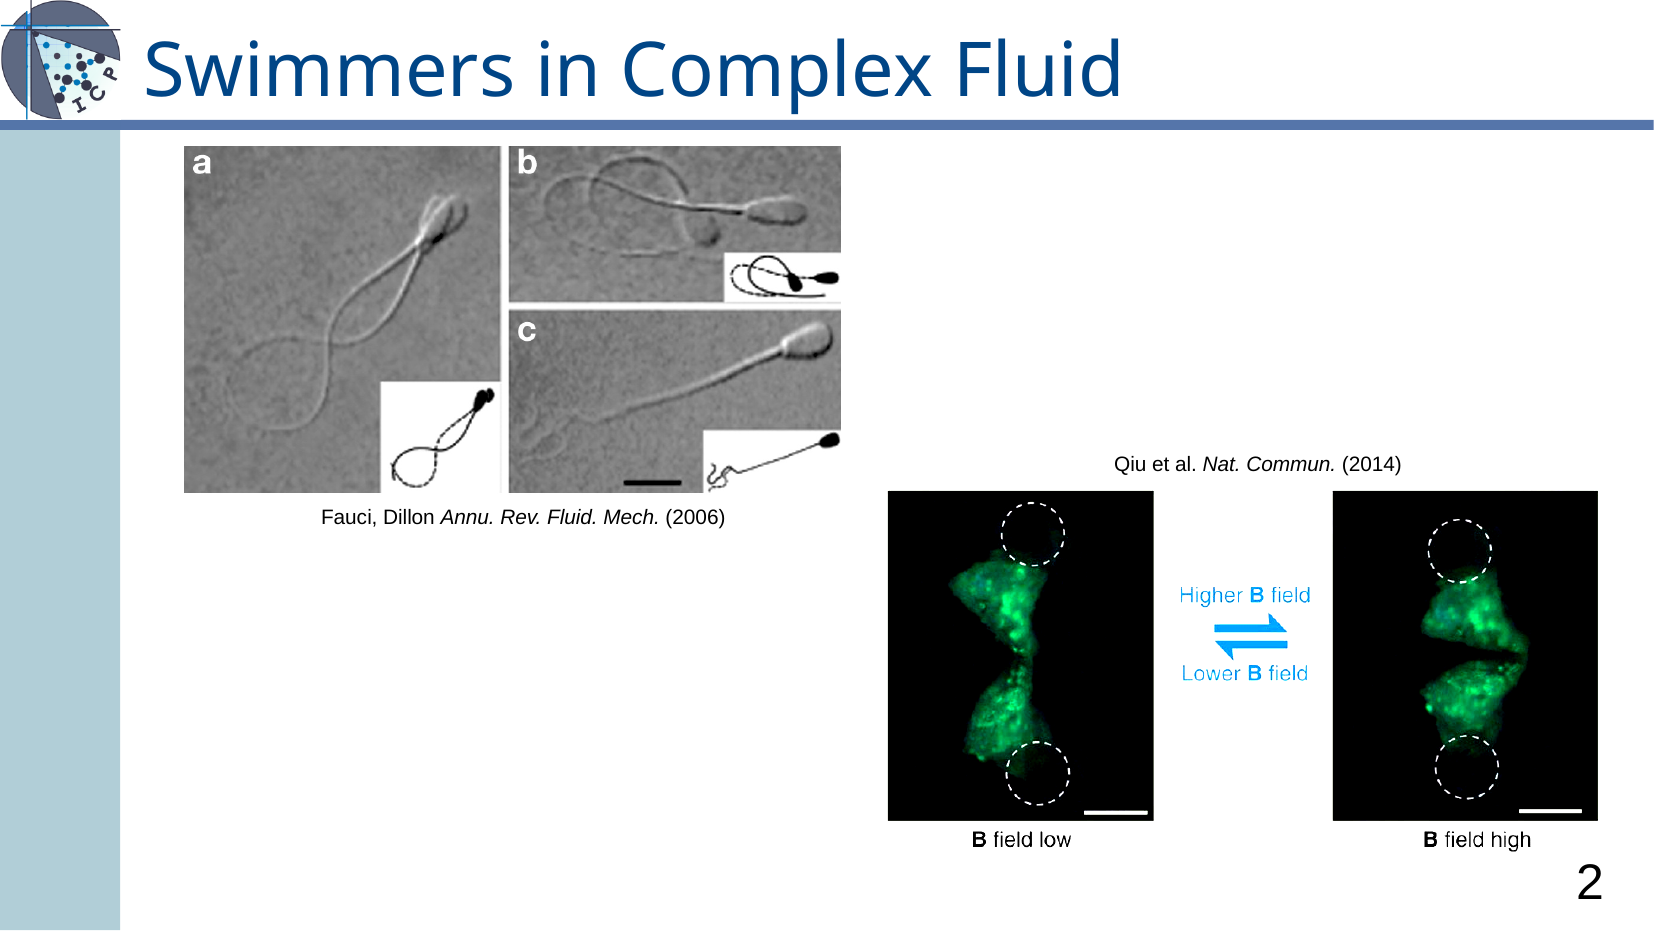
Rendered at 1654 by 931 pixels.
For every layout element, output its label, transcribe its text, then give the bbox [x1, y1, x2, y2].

text_box Qiu et al. Nat. Commun. (2014) [1099, 445, 1615, 500]
picture [184, 146, 841, 495]
picture [0, 0, 121, 120]
title Swimmers in Complex Fluid [135, 0, 1636, 121]
picture [884, 485, 1604, 855]
text_box Fauci, Dillon Annu. Rev. Fluid. Mech. (2006) [306, 498, 884, 570]
